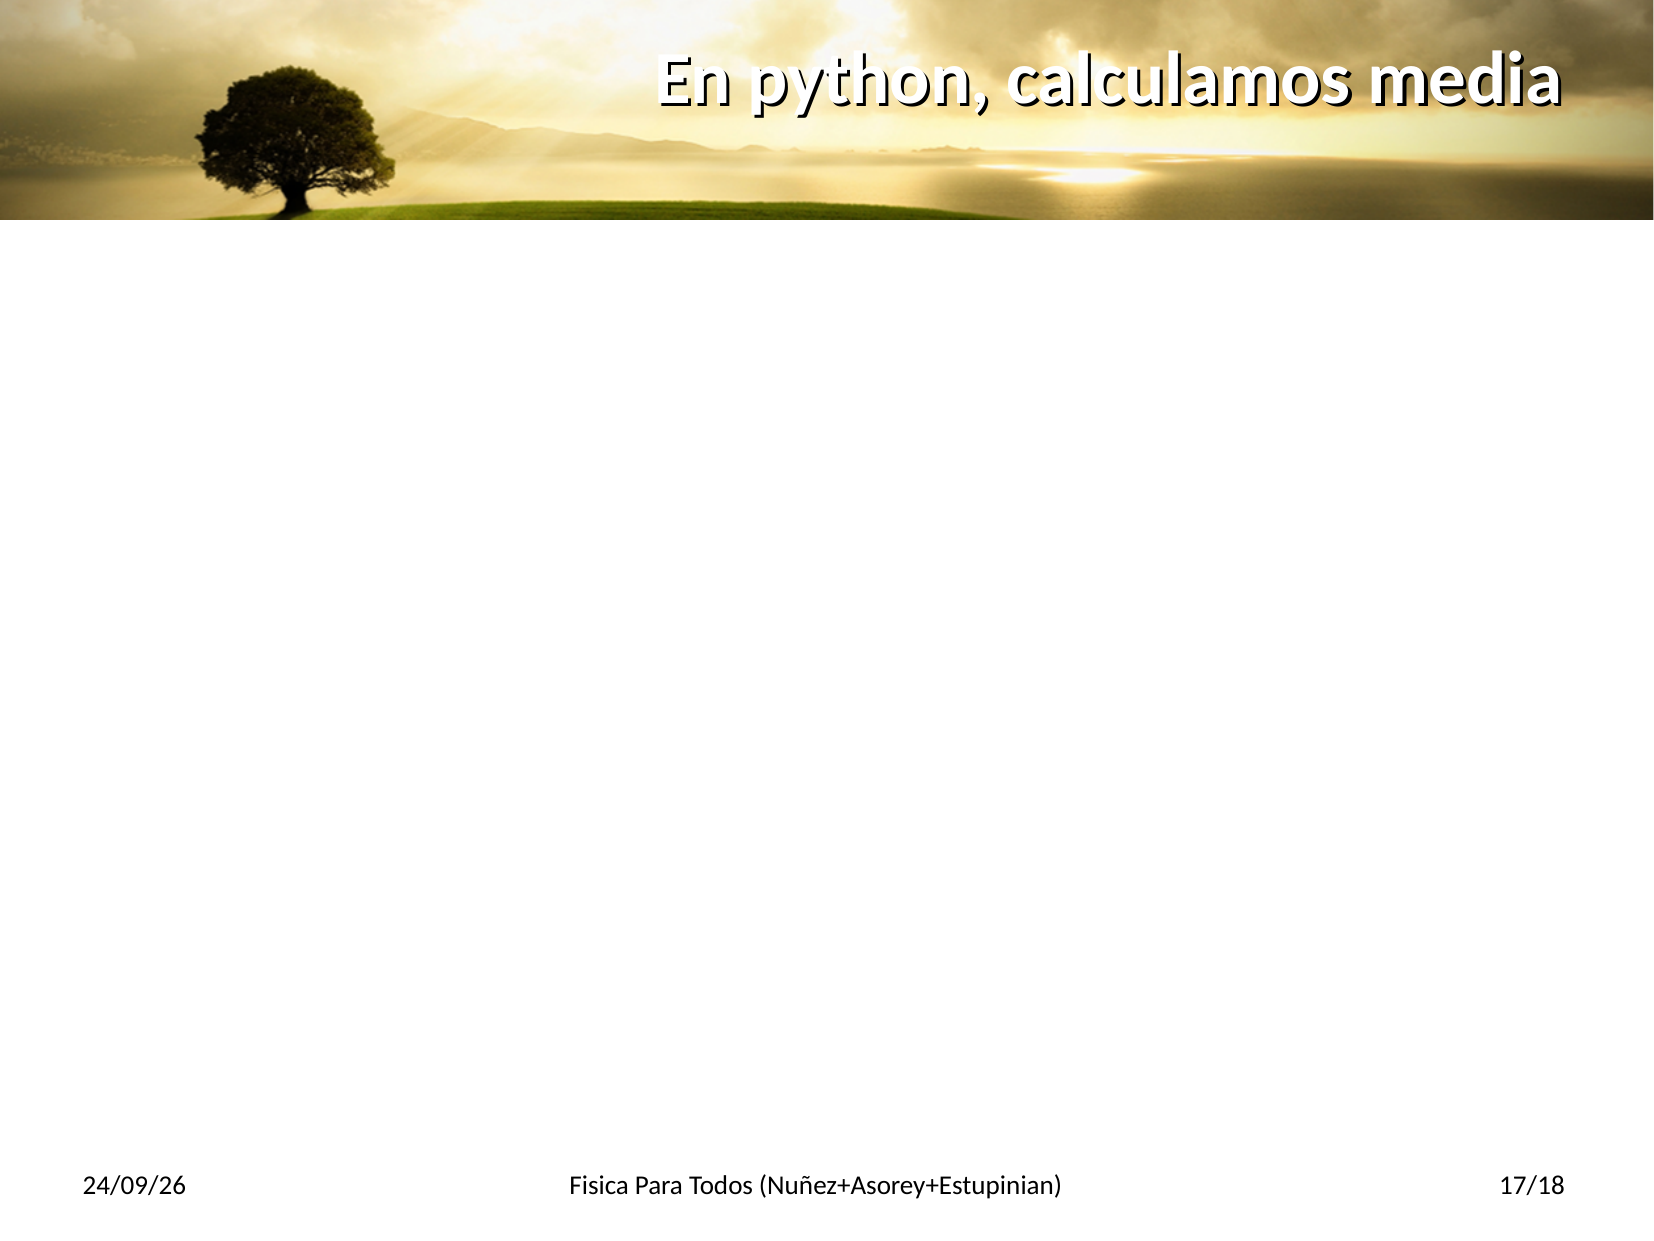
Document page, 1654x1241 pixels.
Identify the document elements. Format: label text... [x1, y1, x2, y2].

title En python, calculamos media [75, 19, 1564, 151]
picture [0, 0, 1654, 220]
